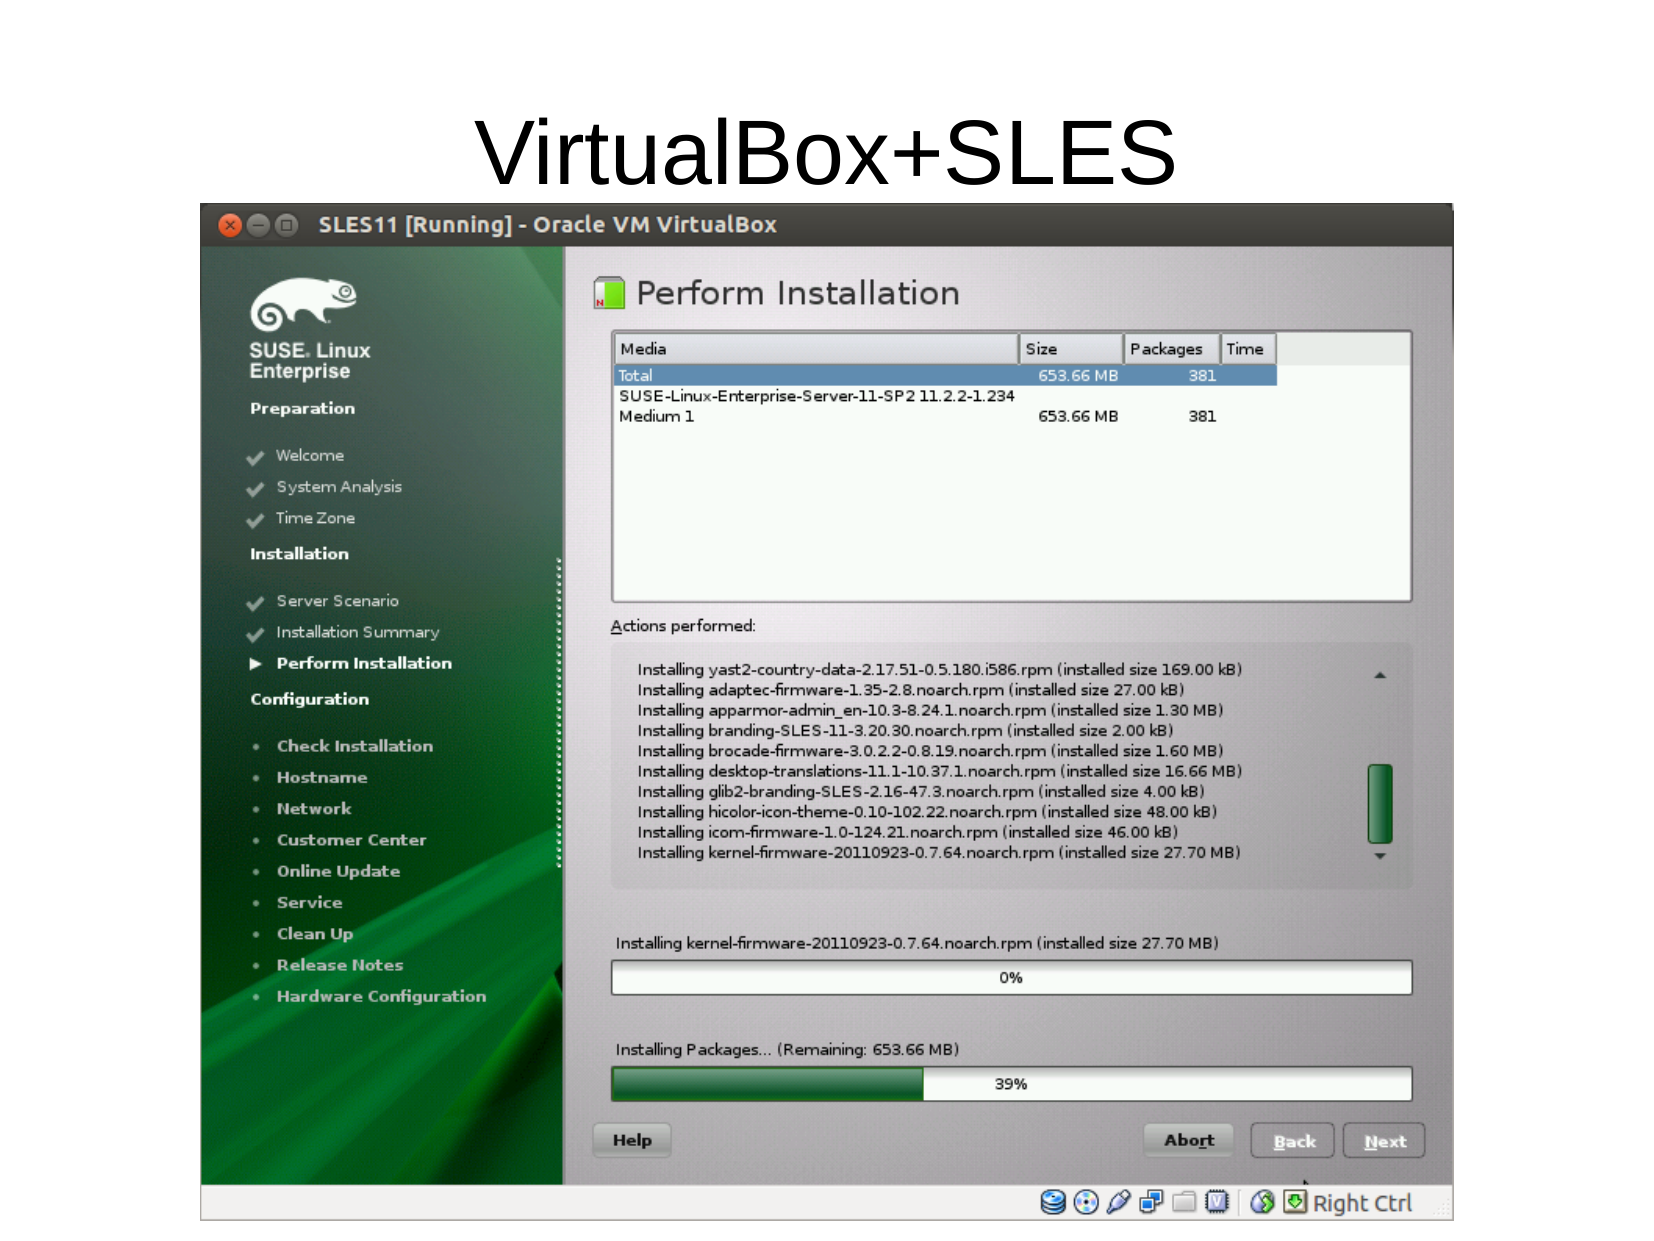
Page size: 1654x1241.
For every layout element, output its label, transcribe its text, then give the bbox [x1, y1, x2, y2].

picture [200, 203, 1454, 1221]
title VirtualBox+SLES [82, 49, 1571, 257]
